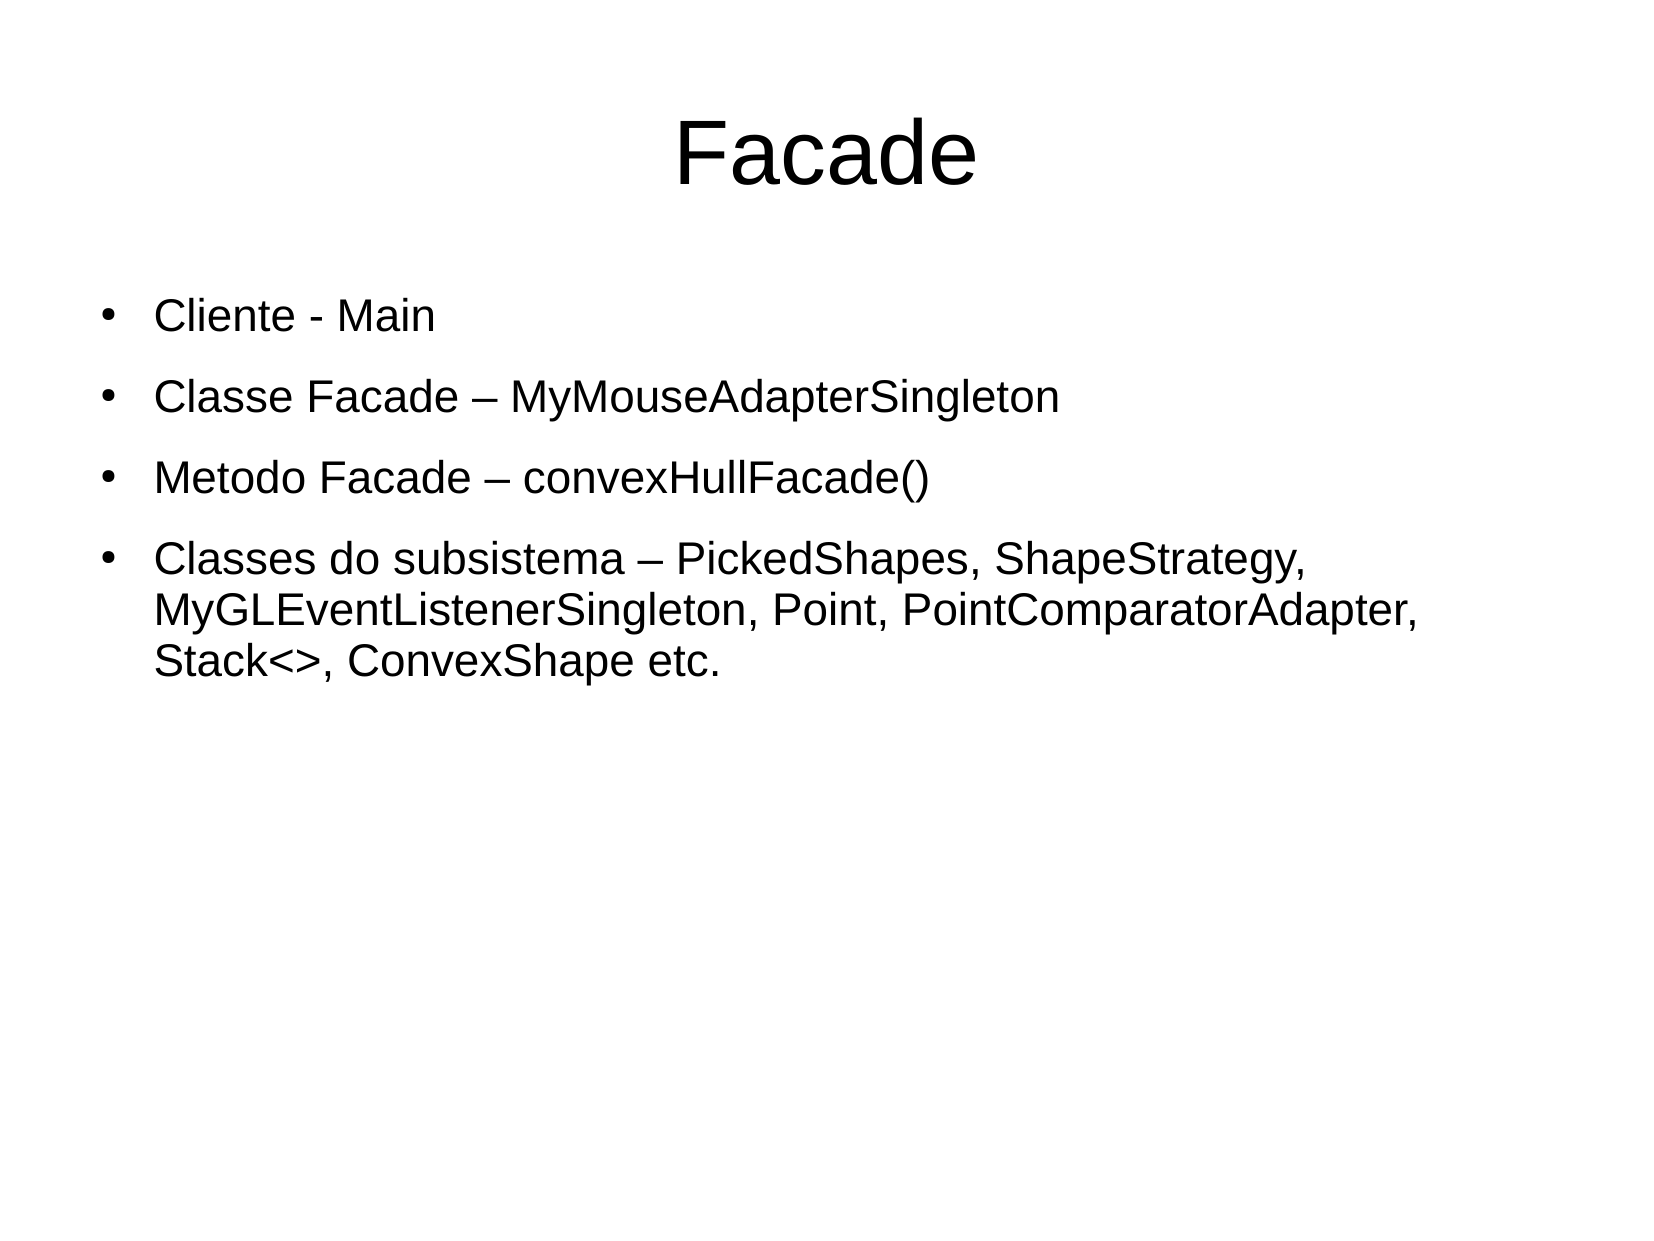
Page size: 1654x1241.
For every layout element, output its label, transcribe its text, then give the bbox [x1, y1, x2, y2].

title Facade [82, 49, 1571, 257]
list Cliente - Main Classe Facade – MyMouseAdapterSingleton Metodo Facade – convexHullFacade() Classes do subsistema – PickedShapes, ShapeStrategy, MyGLEventListenerSingleton, Point, PointComparatorAdapter, Stack<>, ConvexShape etc. [82, 290, 1571, 1010]
